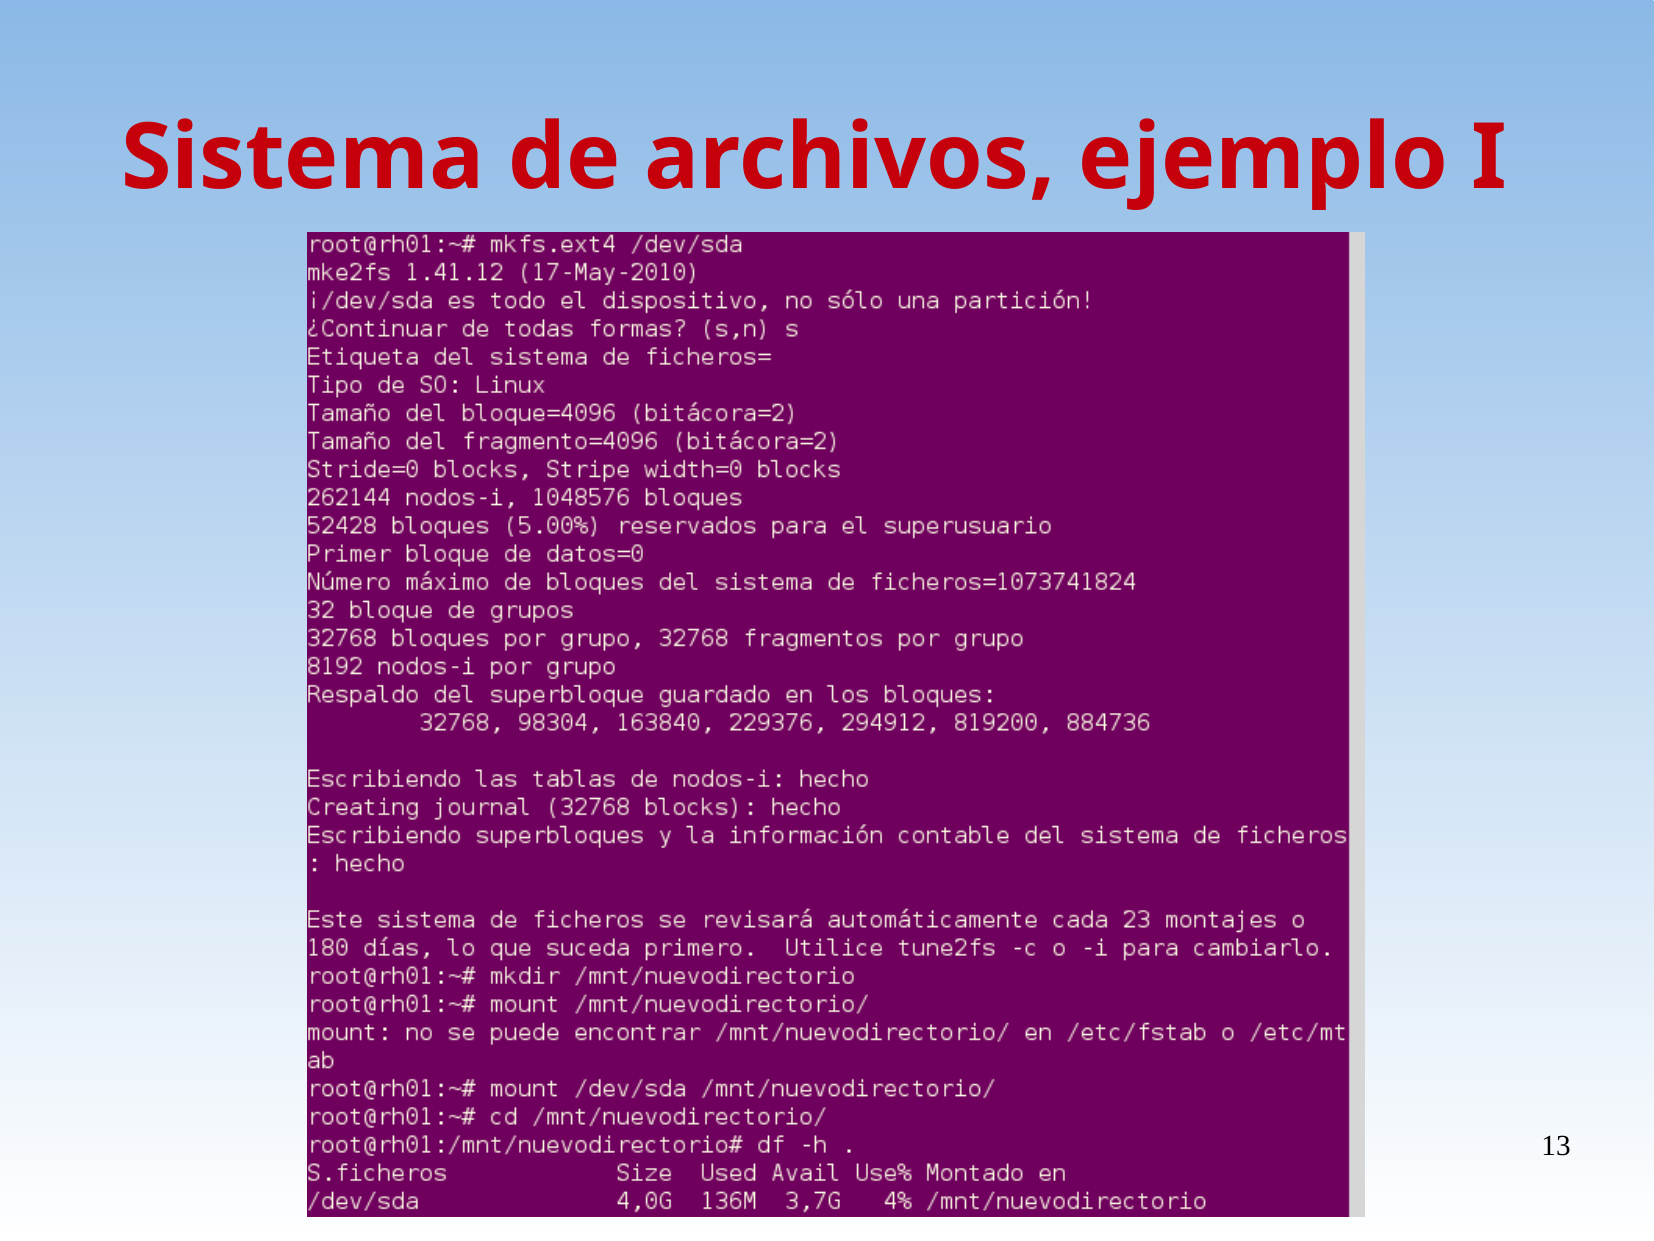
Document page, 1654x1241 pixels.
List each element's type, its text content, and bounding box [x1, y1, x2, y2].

title Sistema de archivos, ejemplo I [82, 49, 1571, 257]
picture [307, 232, 1365, 1217]
